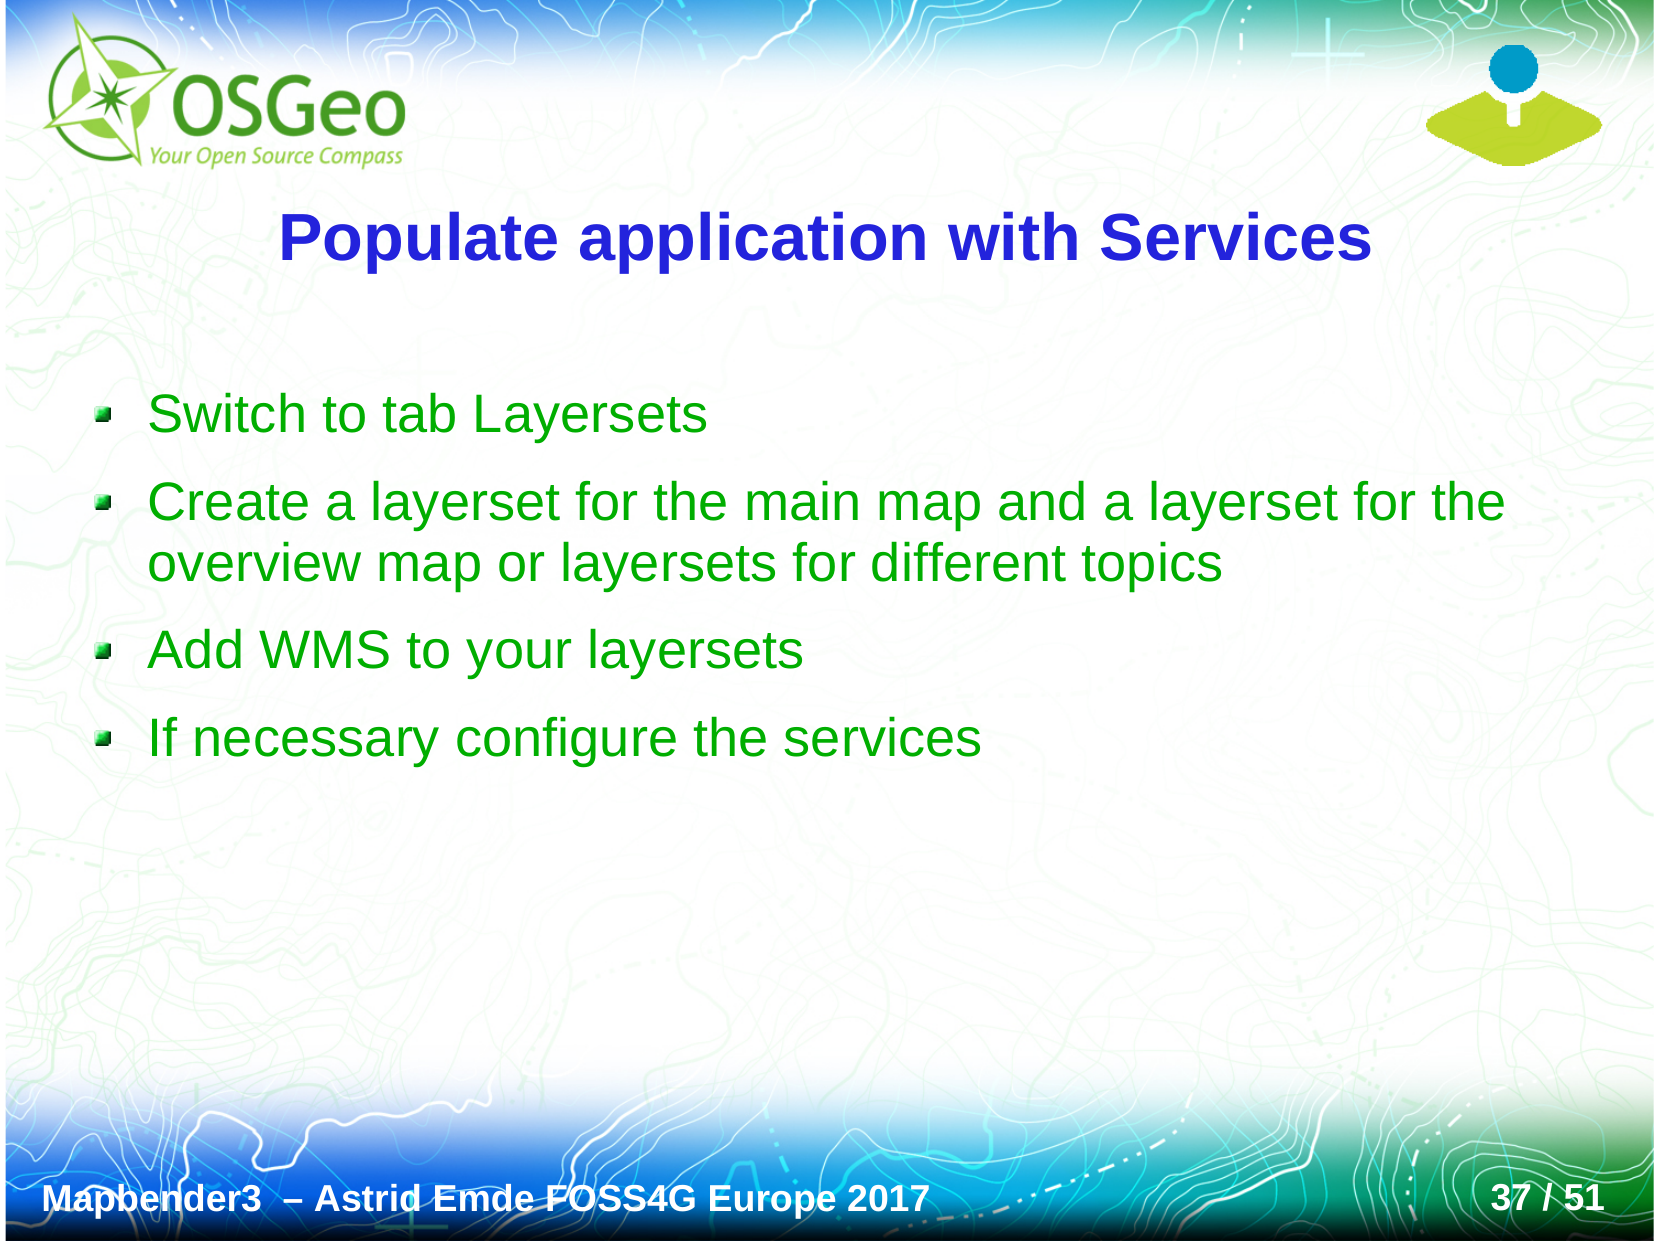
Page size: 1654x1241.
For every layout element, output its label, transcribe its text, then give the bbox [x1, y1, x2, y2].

title Populate application with Services [82, 188, 1571, 361]
picture [5, 0, 1654, 1241]
list Switch to tab Layersets Create a layerset for the main map and a layerset for the overview map or layersets for different topics Add WMS to your layersets If necessary configure the services [76, 383, 1565, 1188]
